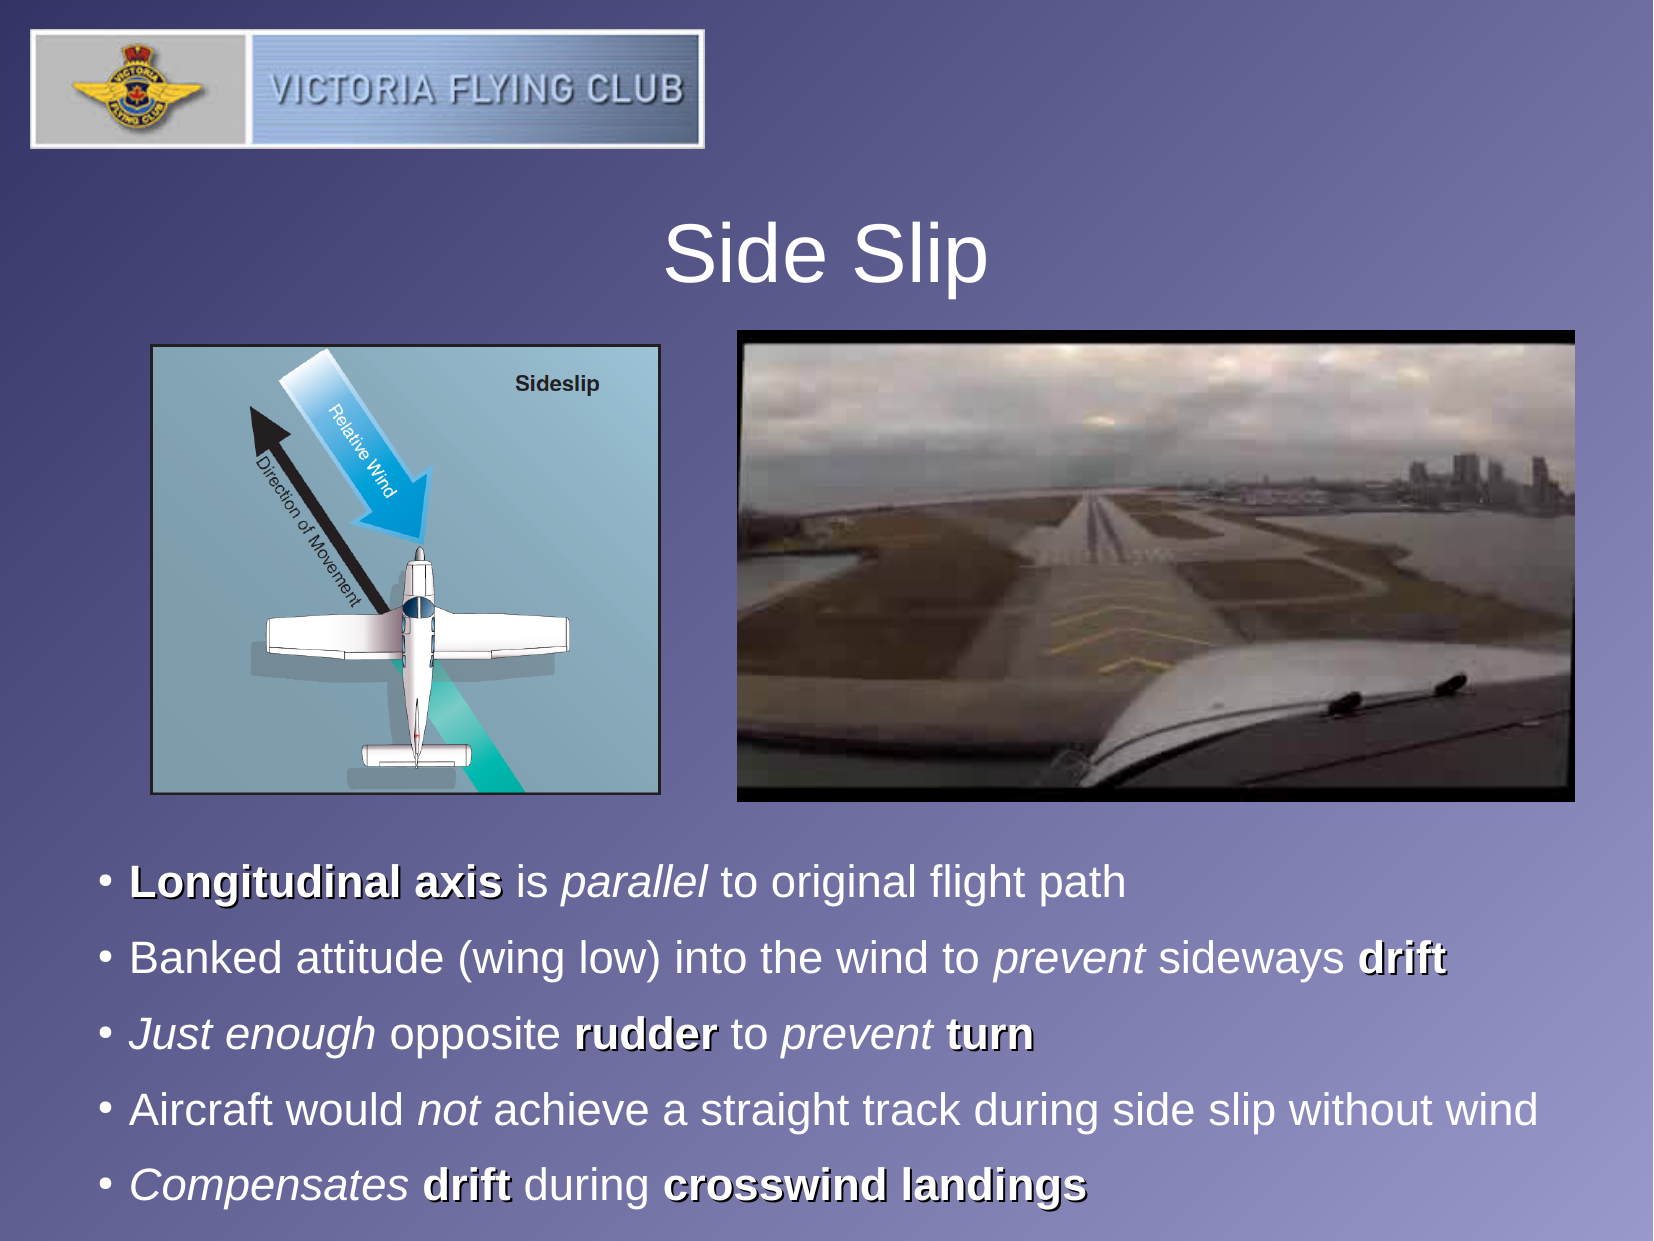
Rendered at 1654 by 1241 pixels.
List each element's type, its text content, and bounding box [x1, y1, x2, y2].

picture [30, 29, 705, 149]
list Longitudinal axis is parallel to original flight path Banked attitude (wing low) into the wind to prevent sideways drift Just enough opposite rudder to prevent turn Aircraft would not achieve a straight track during side slip without wind Compensates drift during crosswind landings [82, 856, 1571, 1217]
text_box [736, 330, 1576, 803]
title Side Slip [82, 150, 1571, 358]
picture [150, 344, 661, 796]
